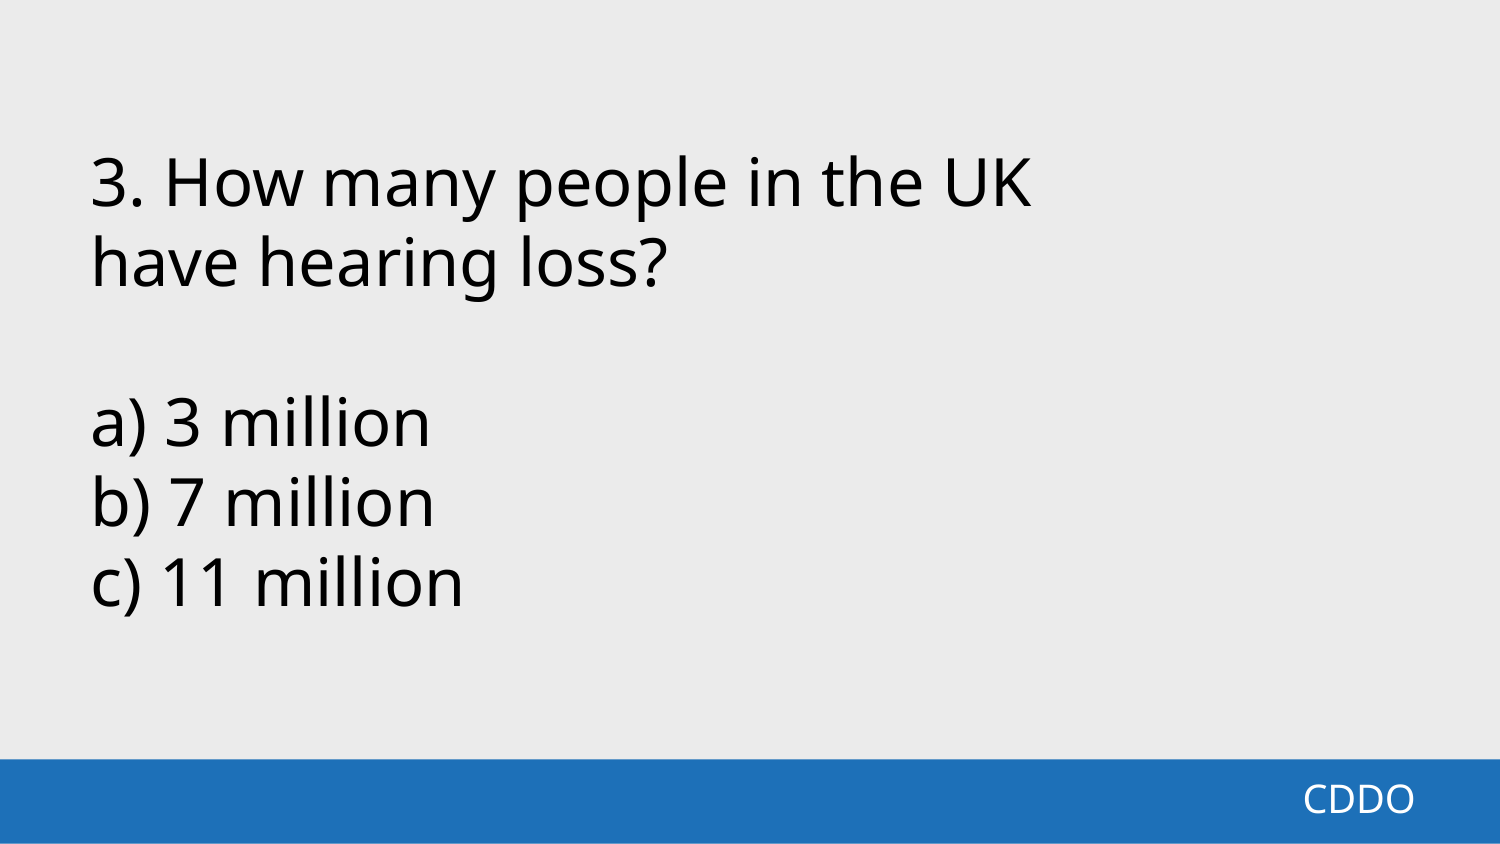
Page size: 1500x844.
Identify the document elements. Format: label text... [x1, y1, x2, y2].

text_box 3. How many people in the UK have hearing loss? a) 3 million b) 7 million c) 11 million [87, 0, 1416, 760]
